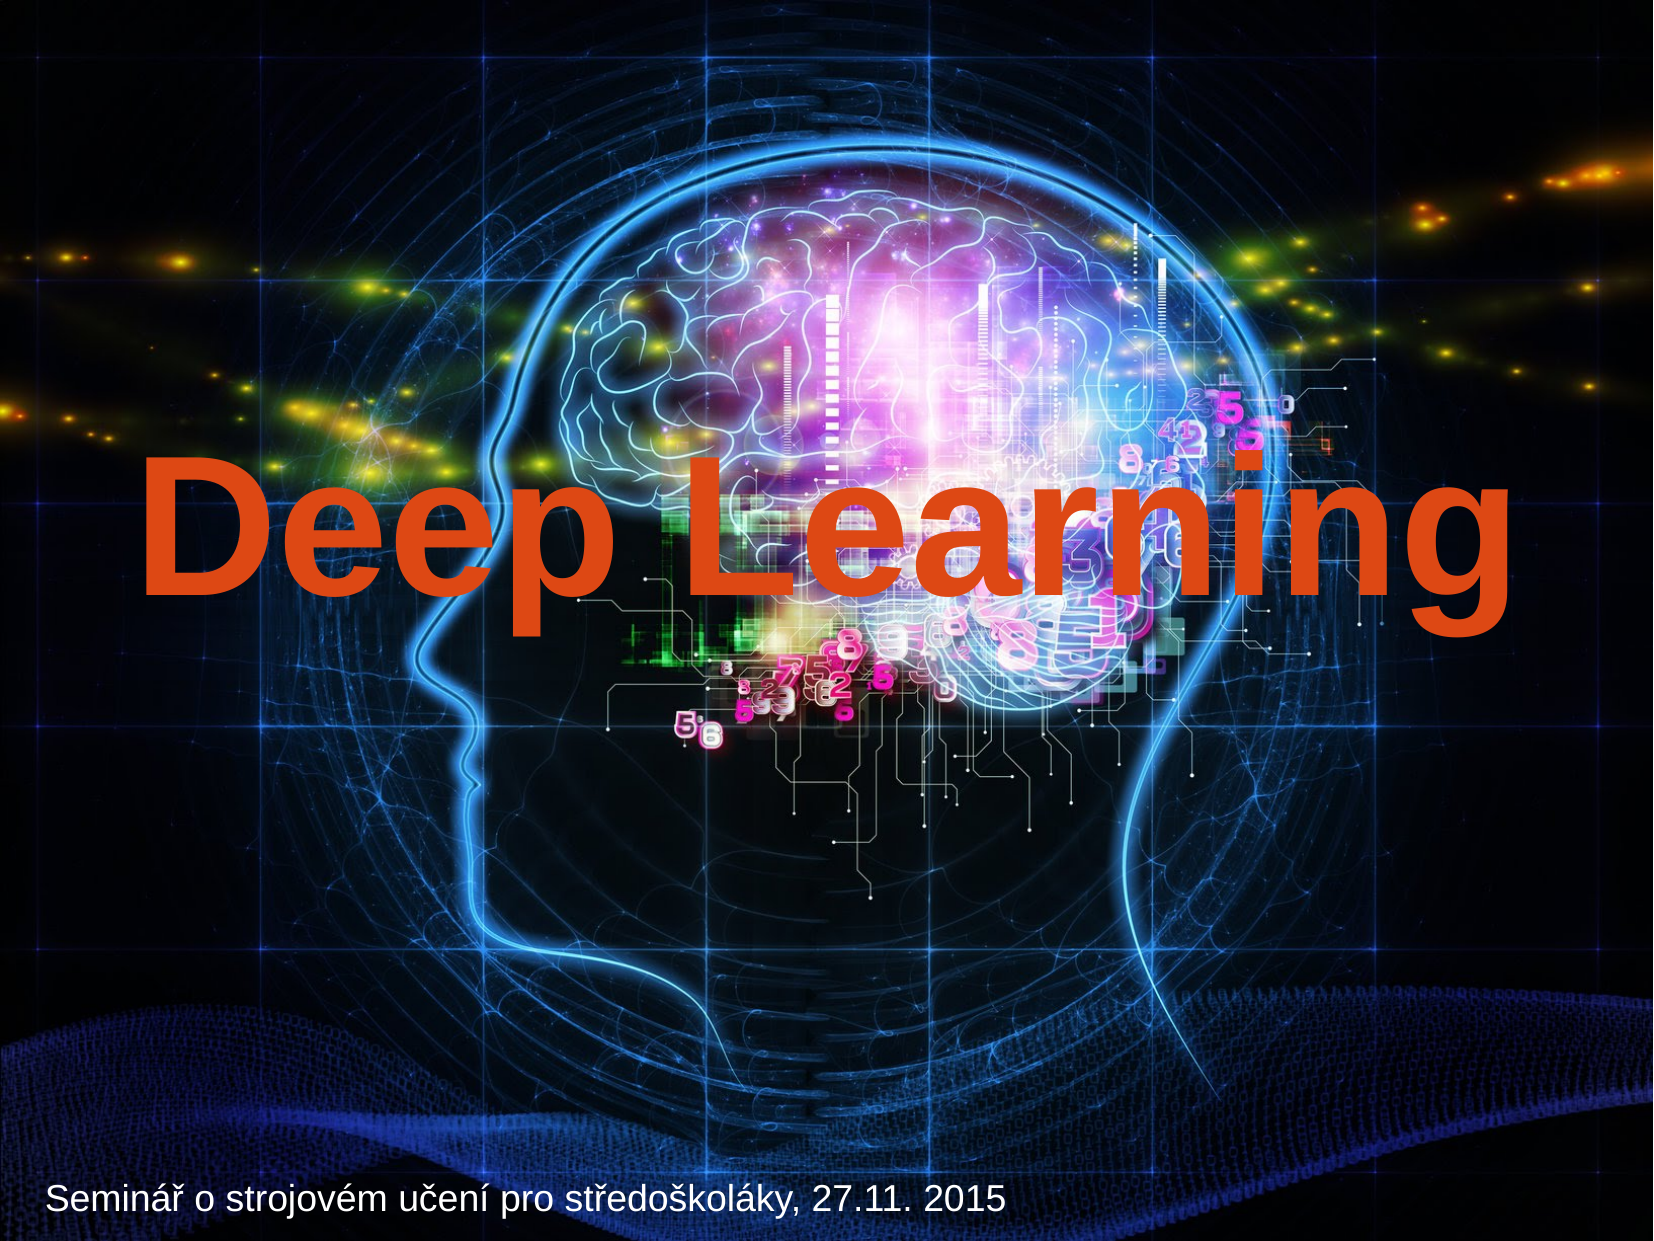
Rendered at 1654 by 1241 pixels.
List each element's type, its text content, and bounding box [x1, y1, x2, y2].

text_box Seminář o strojovém učení pro středoškoláky, 27.11. 2015 [30, 1170, 1024, 1227]
title Deep Learning [84, 414, 1572, 639]
picture [0, 0, 1653, 1241]
